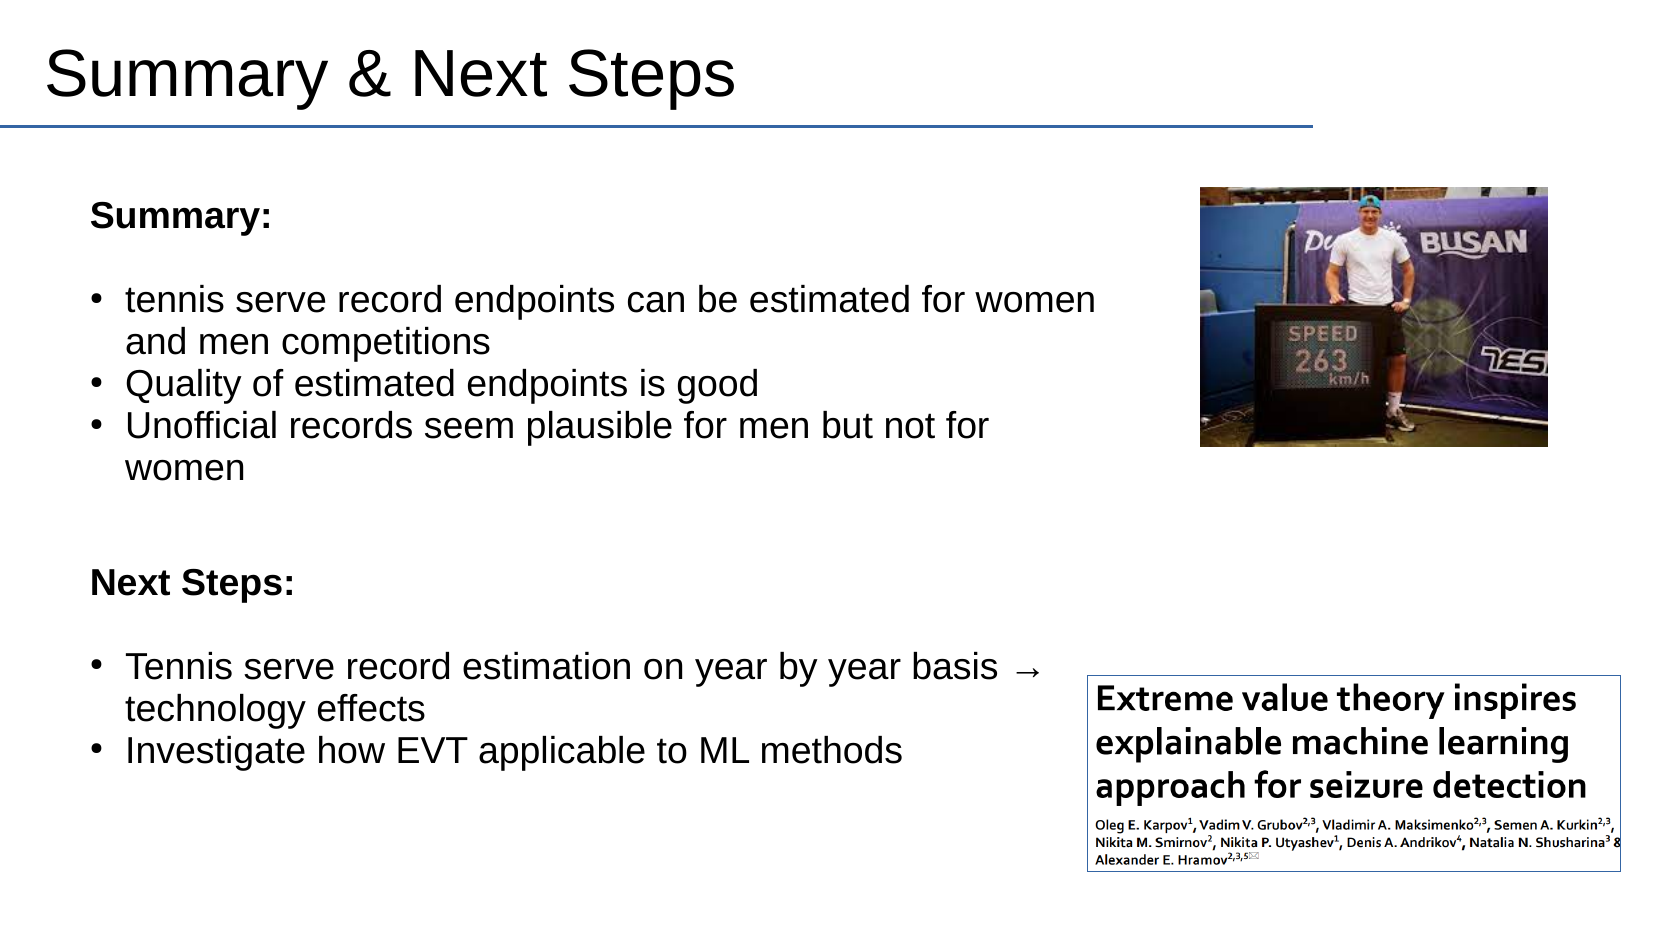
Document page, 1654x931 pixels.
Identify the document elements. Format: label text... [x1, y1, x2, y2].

picture [1087, 674, 1621, 872]
title Summary & Next Steps [44, 17, 1387, 130]
picture [1200, 187, 1548, 447]
text_box Next Steps: Tennis serve record estimation on year by year basis → technology effects Investigate how EVT applicable to ML methods [75, 553, 1126, 854]
text_box Summary: tennis serve record endpoints can be estimated for women and men competitions Quality of estimated endpoints is good Unofficial records seem plausible for men but not for women [75, 187, 1126, 497]
